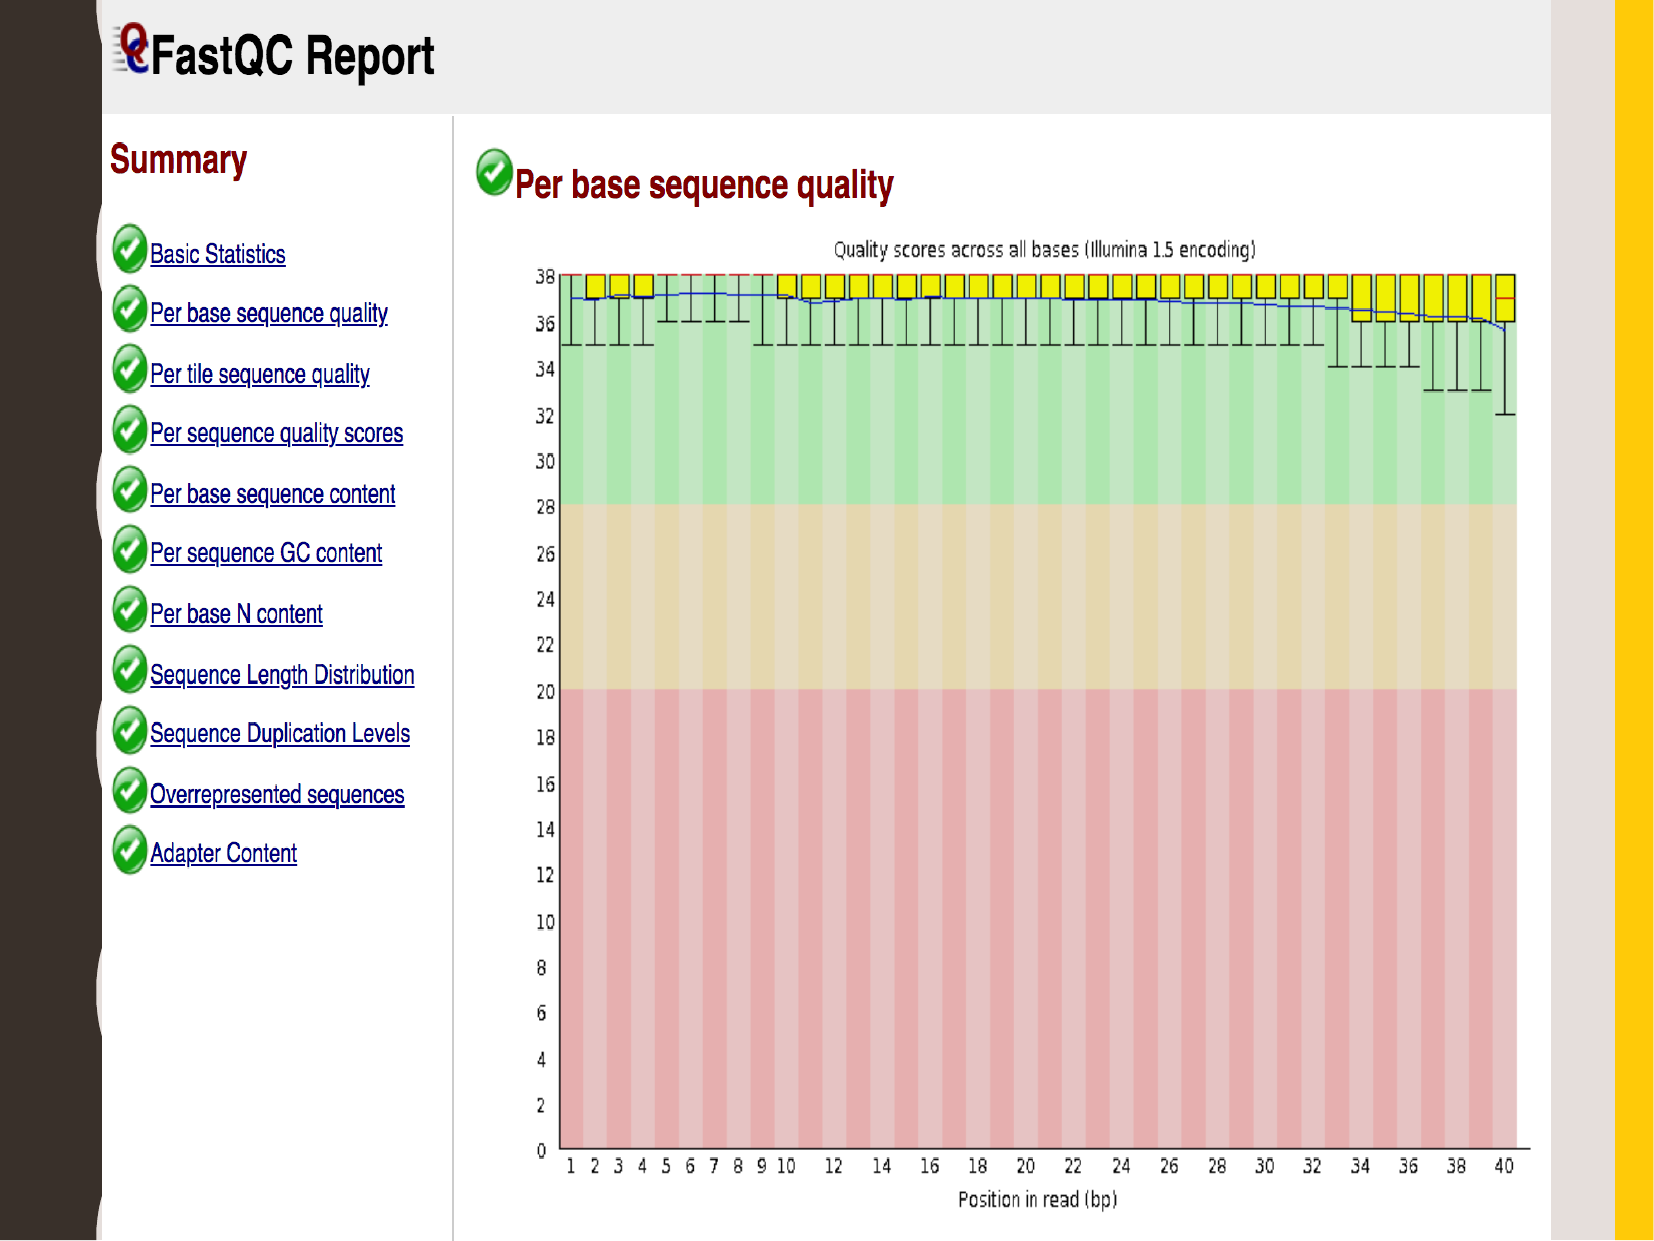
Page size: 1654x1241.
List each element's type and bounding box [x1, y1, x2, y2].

picture [102, 0, 1551, 1241]
